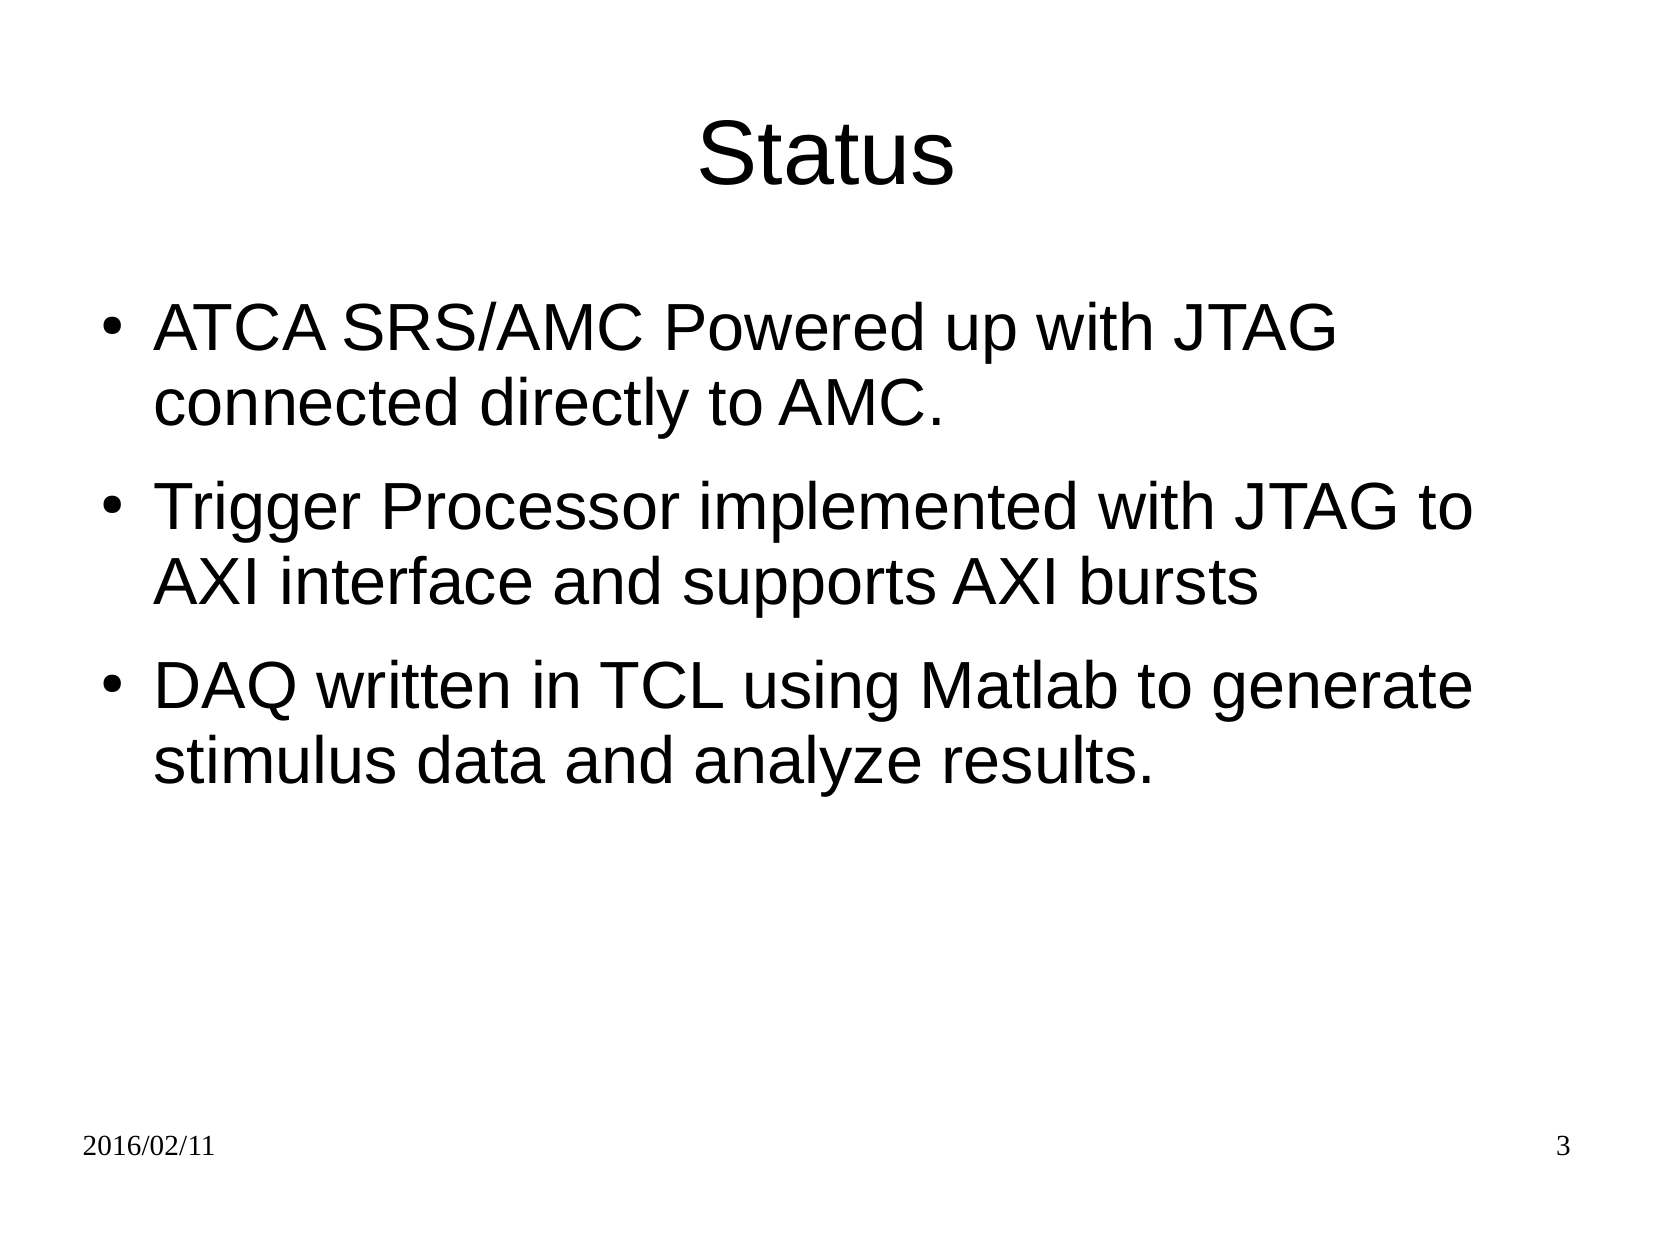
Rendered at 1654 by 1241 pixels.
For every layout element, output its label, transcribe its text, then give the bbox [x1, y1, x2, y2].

list ATCA SRS/AMC Powered up with JTAG connected directly to AMC. Trigger Processor implemented with JTAG to AXI interface and supports AXI bursts DAQ written in TCL using Matlab to generate stimulus data and analyze results. [82, 290, 1571, 1010]
title Status [82, 49, 1571, 257]
